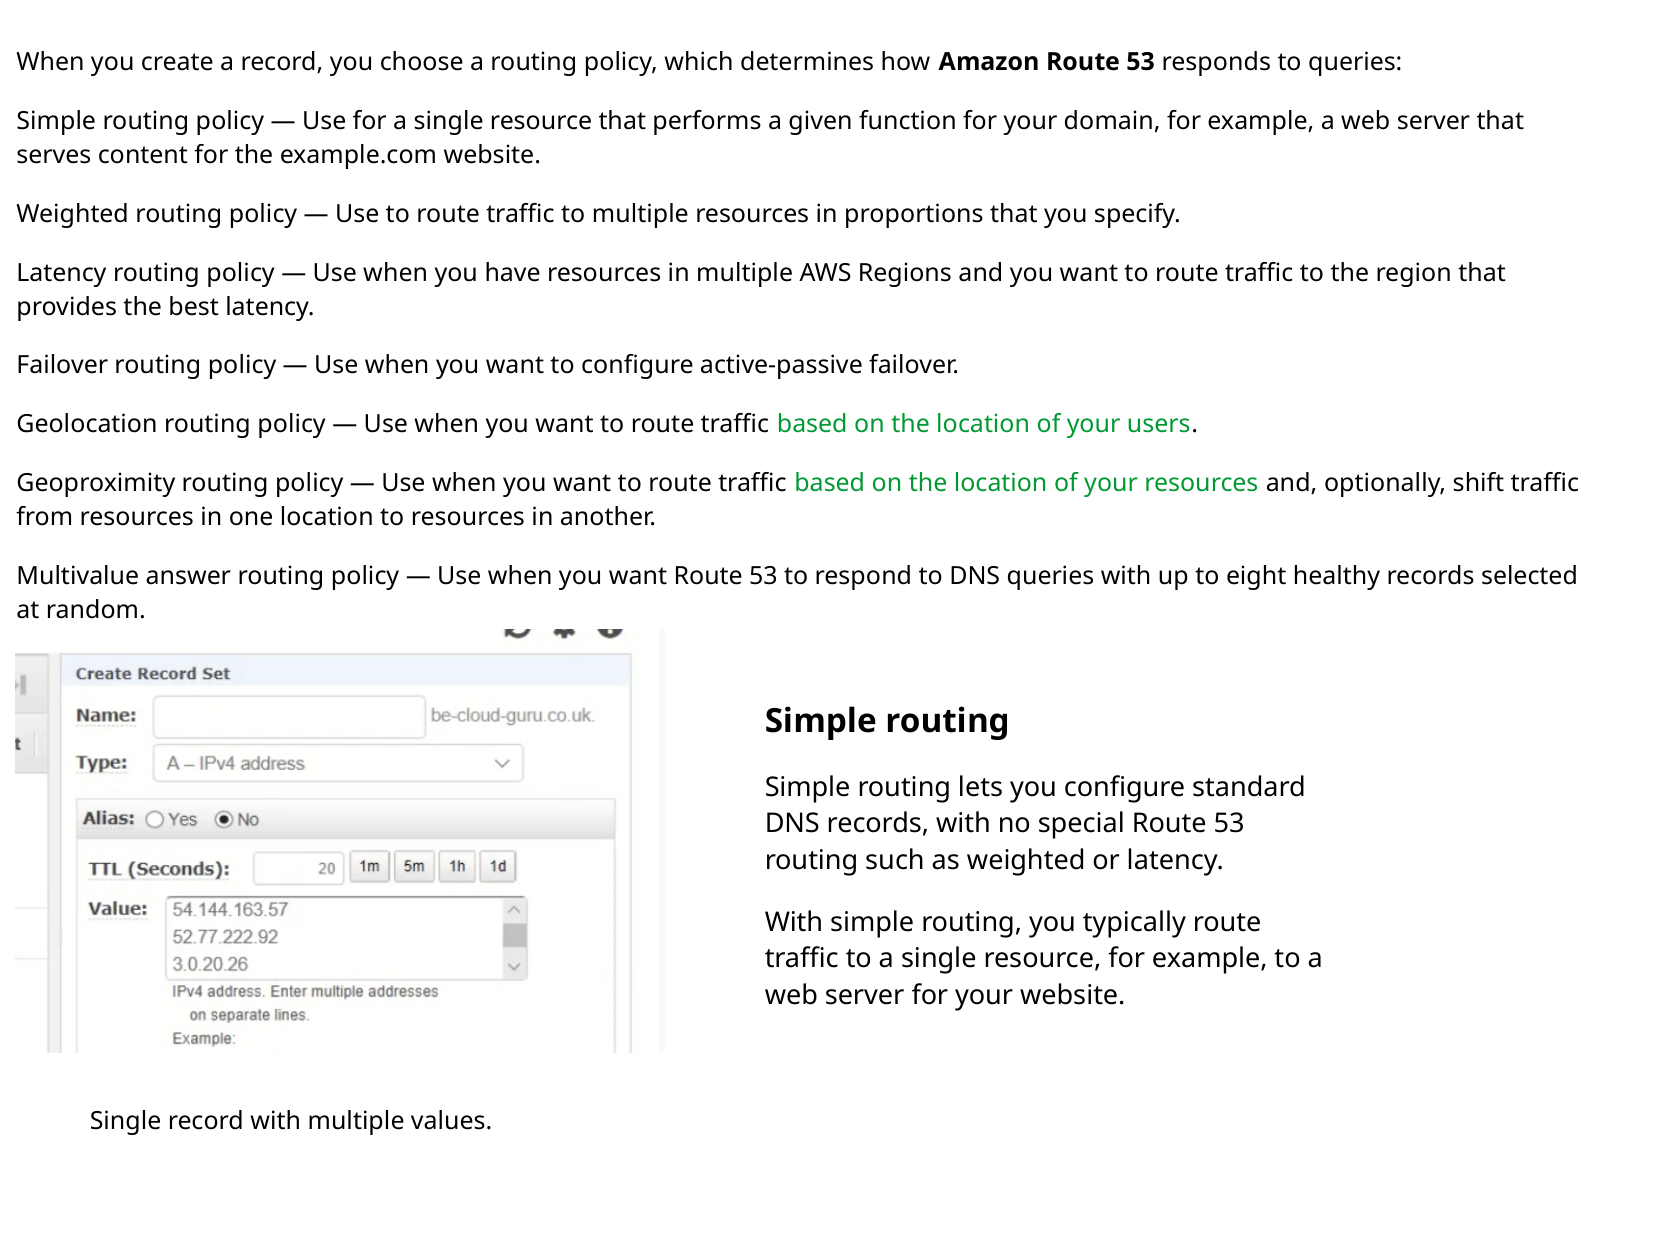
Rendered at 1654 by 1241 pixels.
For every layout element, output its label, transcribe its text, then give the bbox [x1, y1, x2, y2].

picture [15, 629, 665, 1053]
text_box When you create a record, you choose a routing policy, which determines how Amazon Route 53 responds to queries: Simple routing policy — Use for a single resource that performs a given function for your domain, for example, a web server that serves content for the example.com website. Weighted routing policy — Use to route traffic to multiple resources in proportions that you specify. Latency routing policy — Use when you have resources in multiple AWS Regions and you want to route traffic to the region that provides the best latency. Failover routing policy — Use when you want to configure active-passive failover. Geolocation routing policy — Use when you want to route traffic based on the location of your users. Geoproximity routing policy — Use when you want to route traffic based on the location of your resources and, optionally, shift traffic from resources in one location to resources in another. Multivalue answer routing policy — Use when you want Route 53 to respond to DNS queries with up to eight healthy records selected at random. [1, 36, 1617, 523]
text_box Single record with multiple values. [75, 1095, 538, 1156]
text_box Simple routing Simple routing lets you configure standard DNS records, with no special Route 53 routing such as weighted or latency. With simple routing, you typically route traffic to a single resource, for example, to a web server for your website. [750, 690, 1351, 956]
